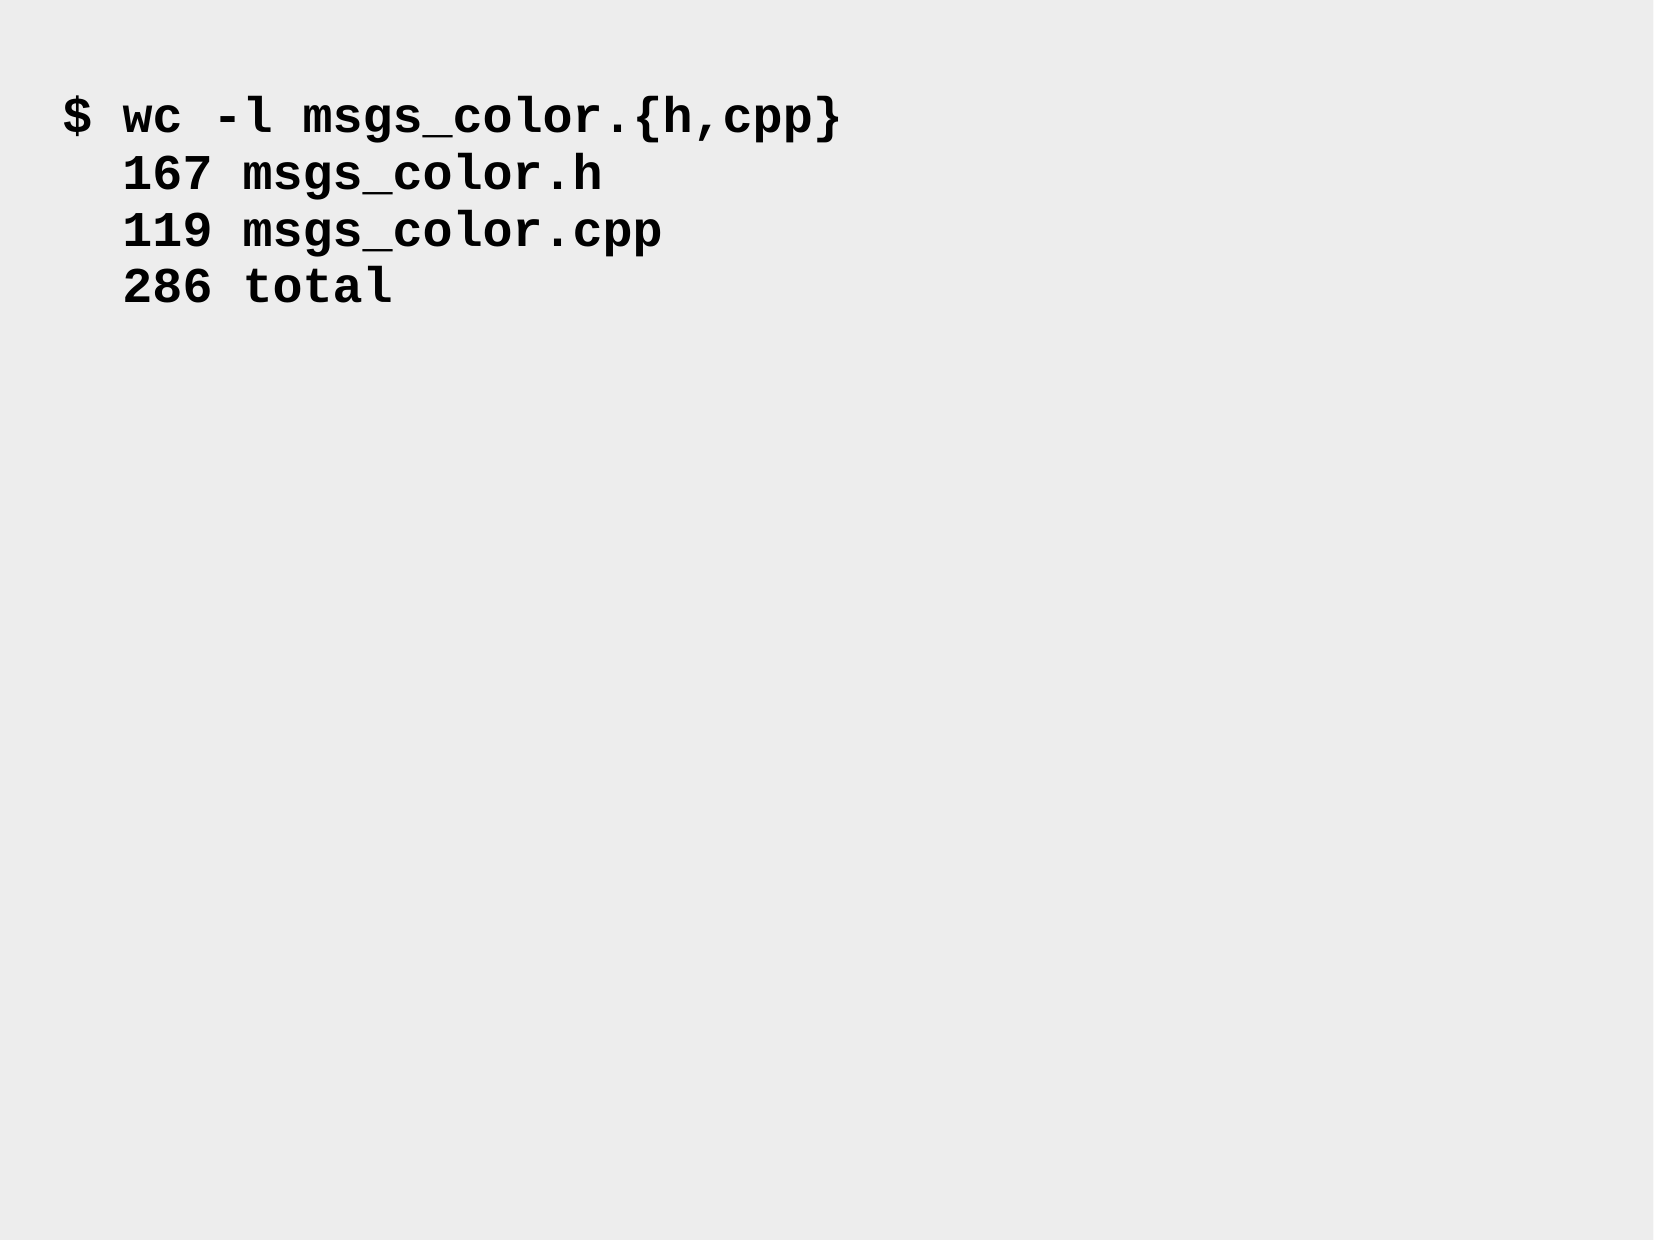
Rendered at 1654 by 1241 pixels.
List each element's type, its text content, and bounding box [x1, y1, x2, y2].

text_box $ wc -l msgs_color.{h,cpp} 167 msgs_color.h 119 msgs_color.cpp 286 total [47, 83, 1653, 439]
